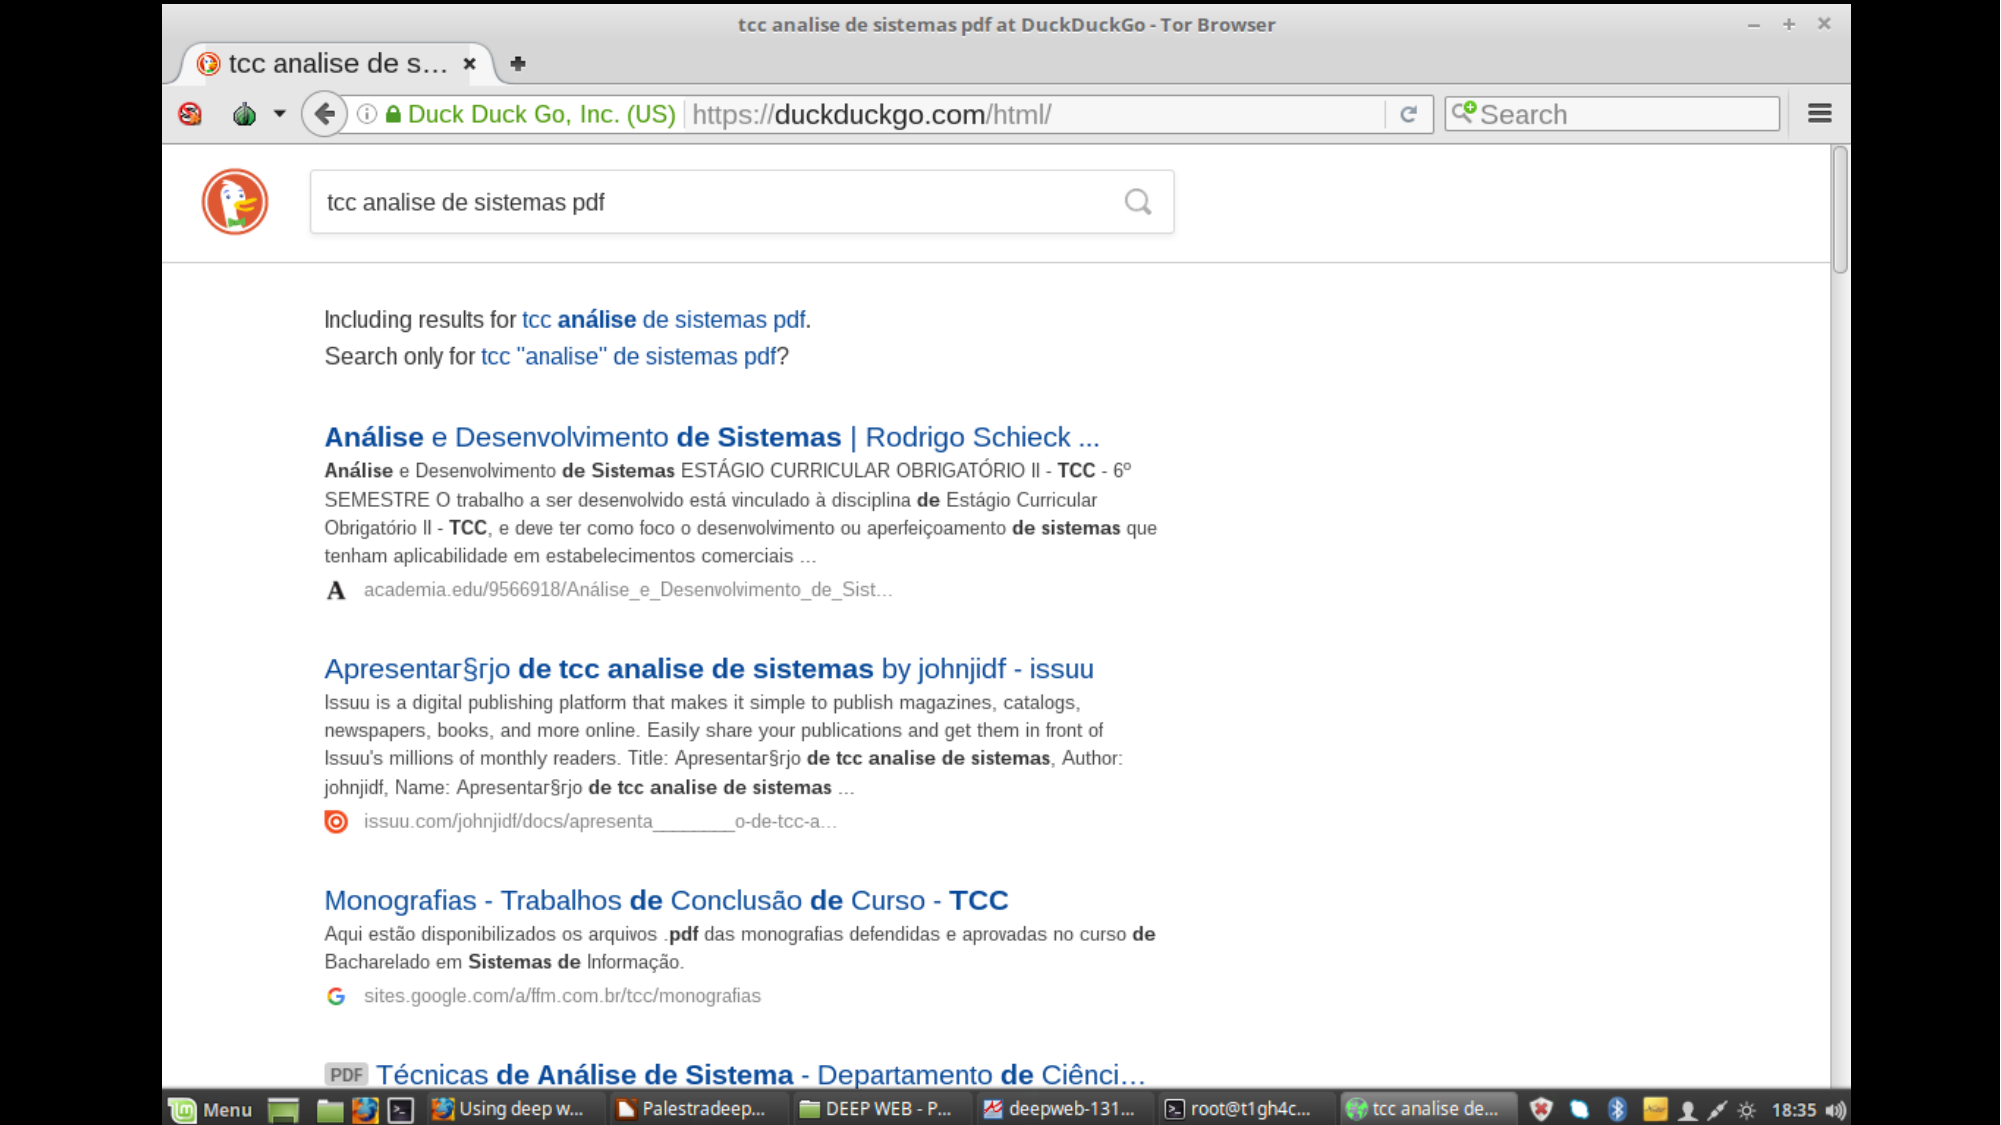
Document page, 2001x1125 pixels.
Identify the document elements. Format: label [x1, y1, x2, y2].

picture [162, 4, 1851, 1125]
